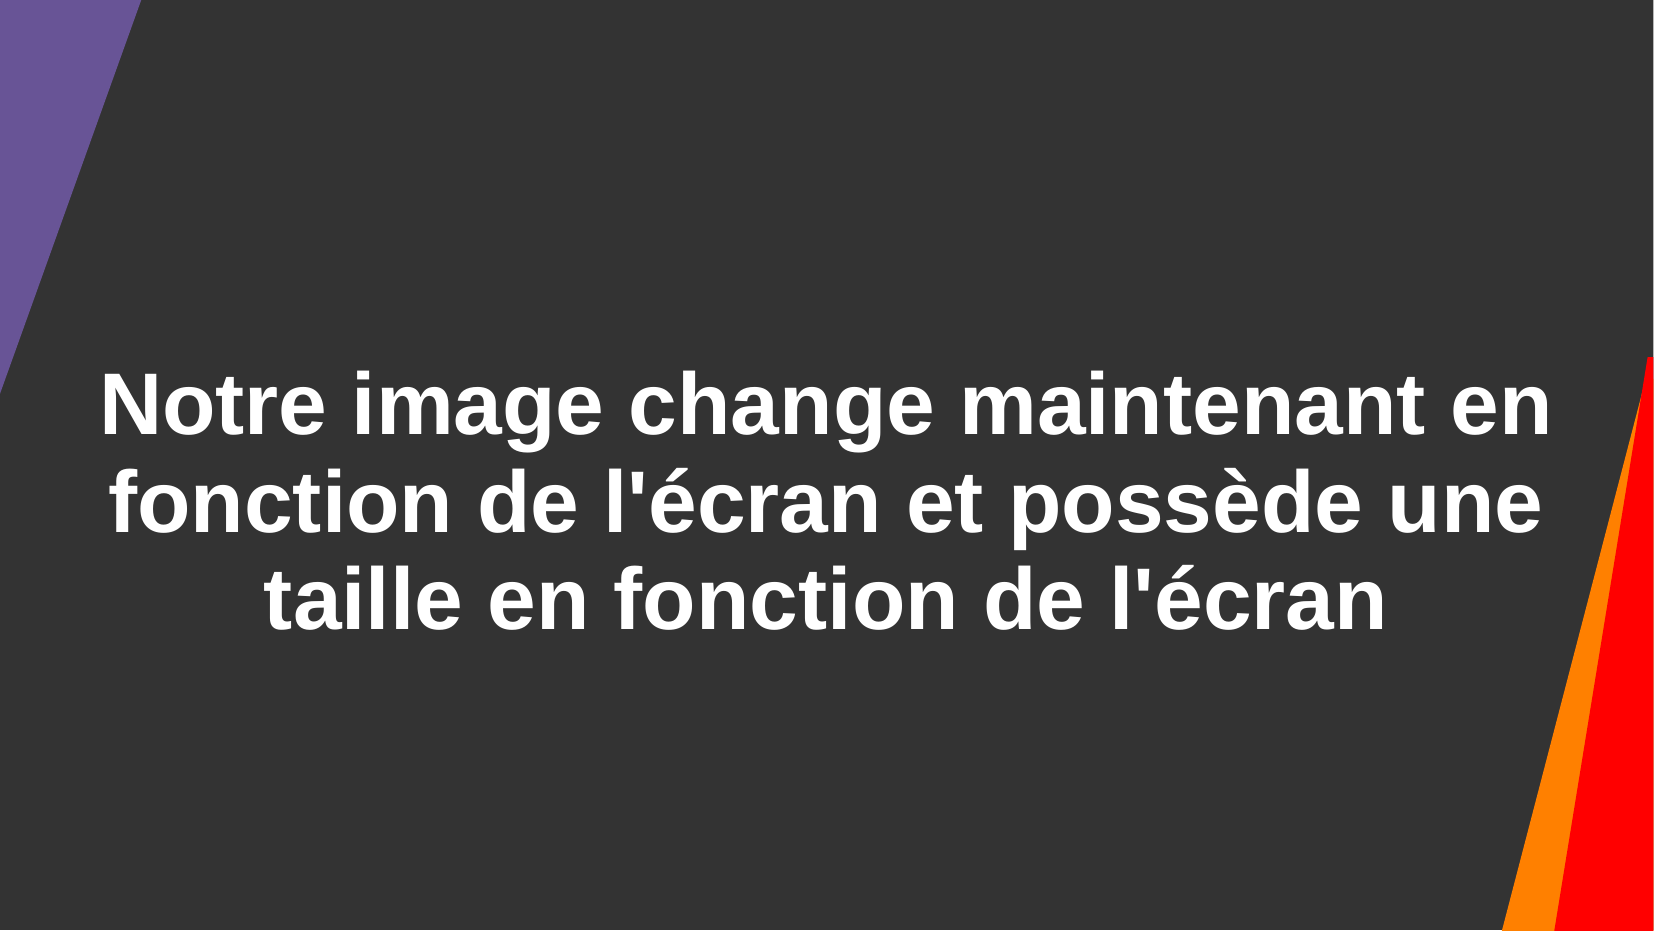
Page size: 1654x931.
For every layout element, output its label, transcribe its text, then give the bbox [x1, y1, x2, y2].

title Notre image change maintenant en fonction de l'écran et possède une taille en fonction de l'écran [31, 355, 1622, 649]
text_box [0, 0, 142, 394]
text_box [1501, 356, 1654, 931]
